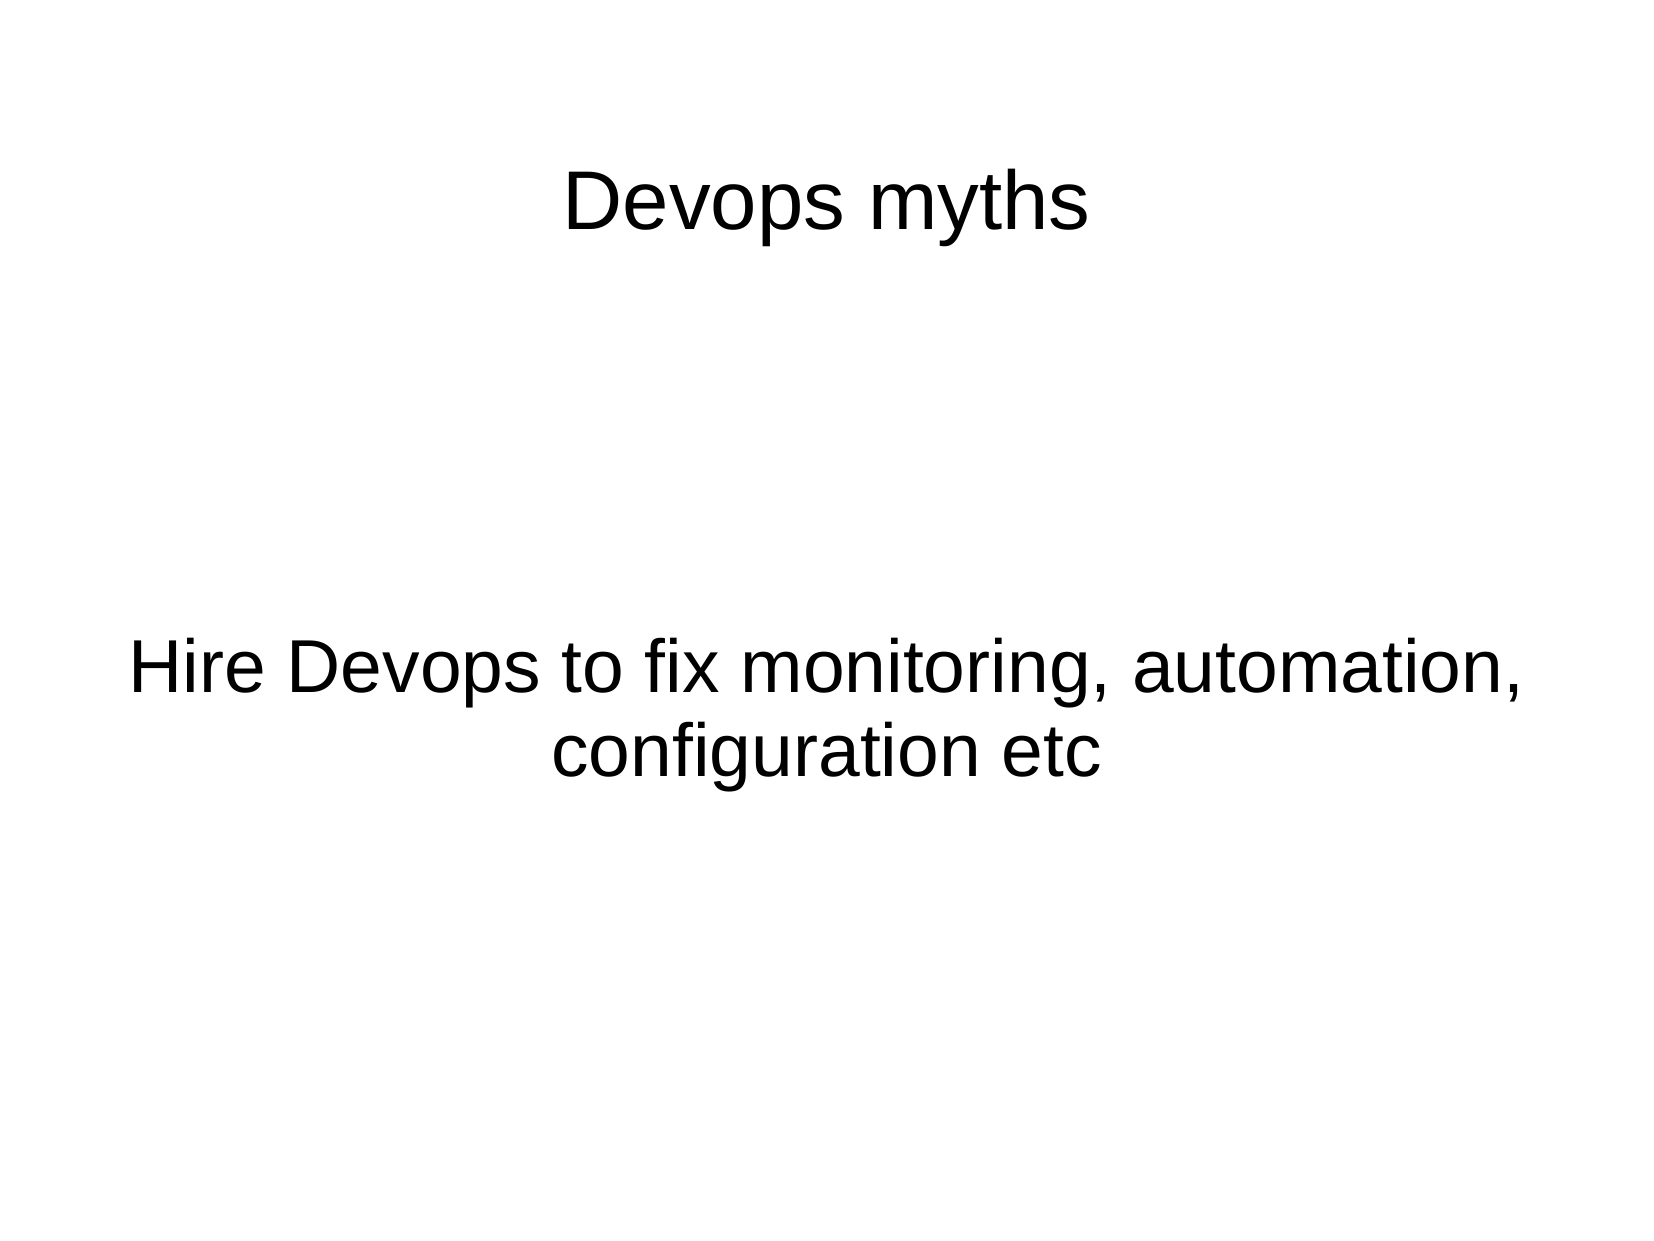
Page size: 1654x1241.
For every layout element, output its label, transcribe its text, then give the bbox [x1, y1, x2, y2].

text_box Hire Devops to fix monitoring, automation, configuration etc [113, 617, 1540, 800]
text_box Devops myths [548, 147, 1106, 256]
